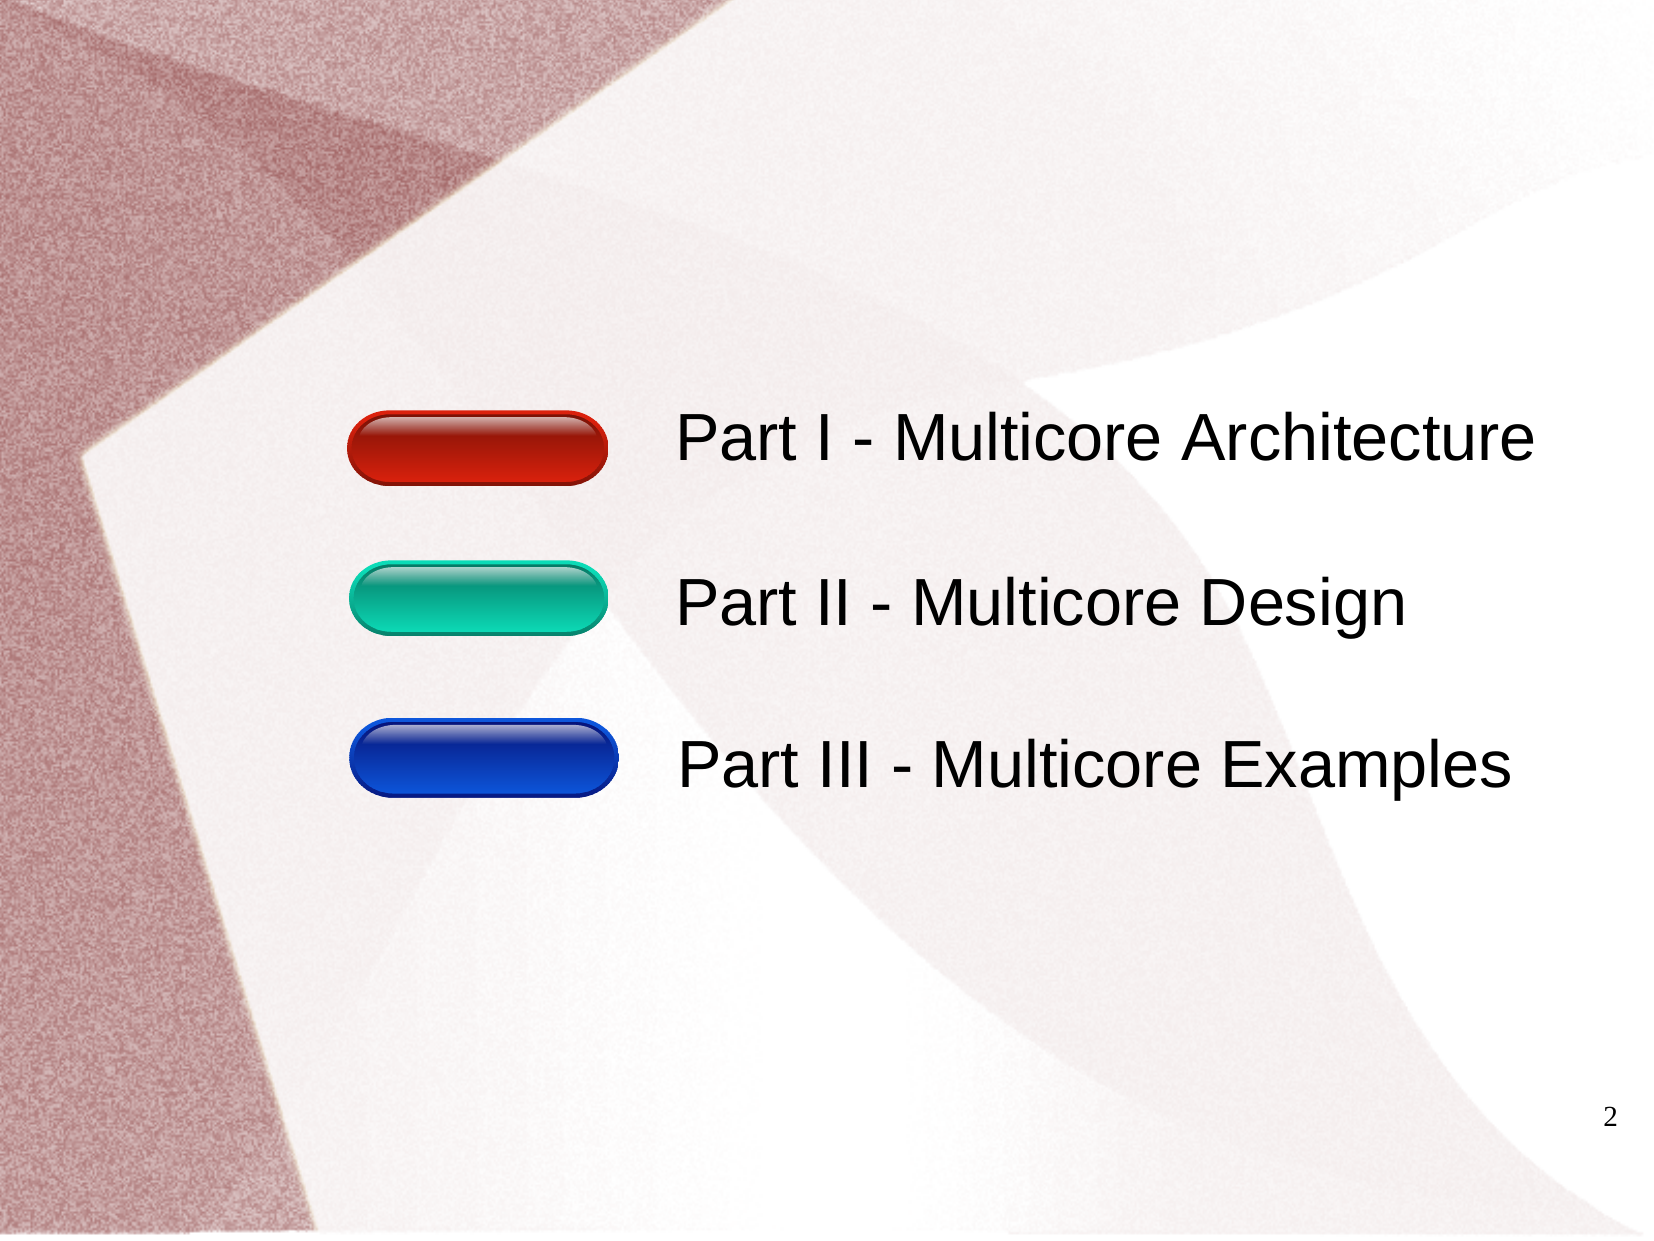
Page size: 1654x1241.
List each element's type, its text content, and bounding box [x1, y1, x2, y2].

text_box Part II - Multicore Design [675, 540, 1576, 665]
subtitle Part I - Multicore Architecture [675, 375, 1576, 500]
picture [0, 0, 1654, 1241]
text_box Part III - Multicore Examples [677, 702, 1578, 827]
